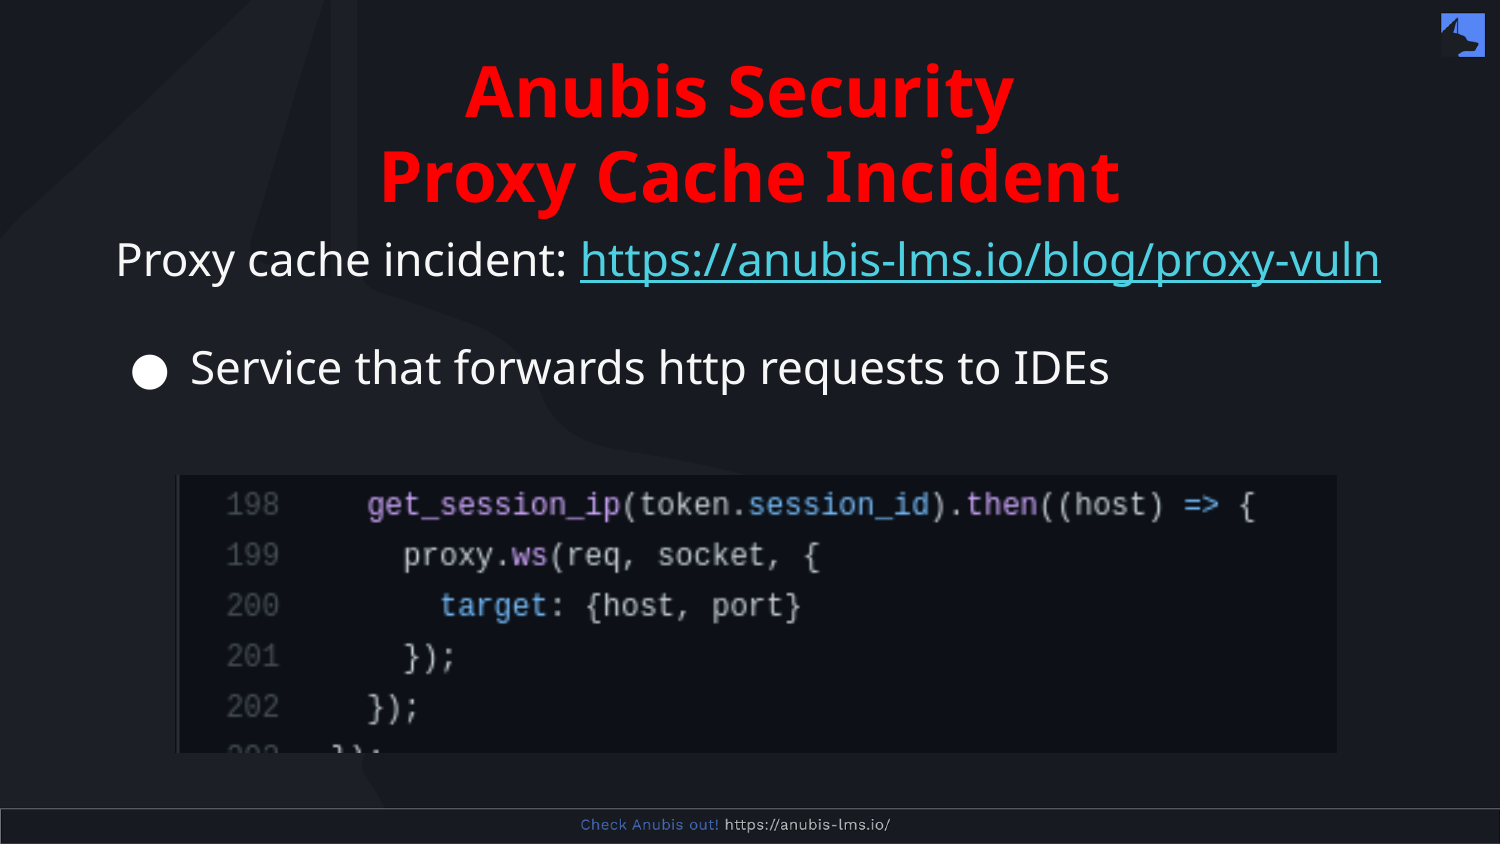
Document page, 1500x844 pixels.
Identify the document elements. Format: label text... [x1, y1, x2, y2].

list Proxy cache incident: https://anubis-lms.io/blog/proxy-vuln Service that forwards http requests to IDEs [109, 226, 1391, 769]
picture [0, 0, 1500, 844]
title Anubis Security Proxy Cache Incident [109, 38, 1391, 226]
